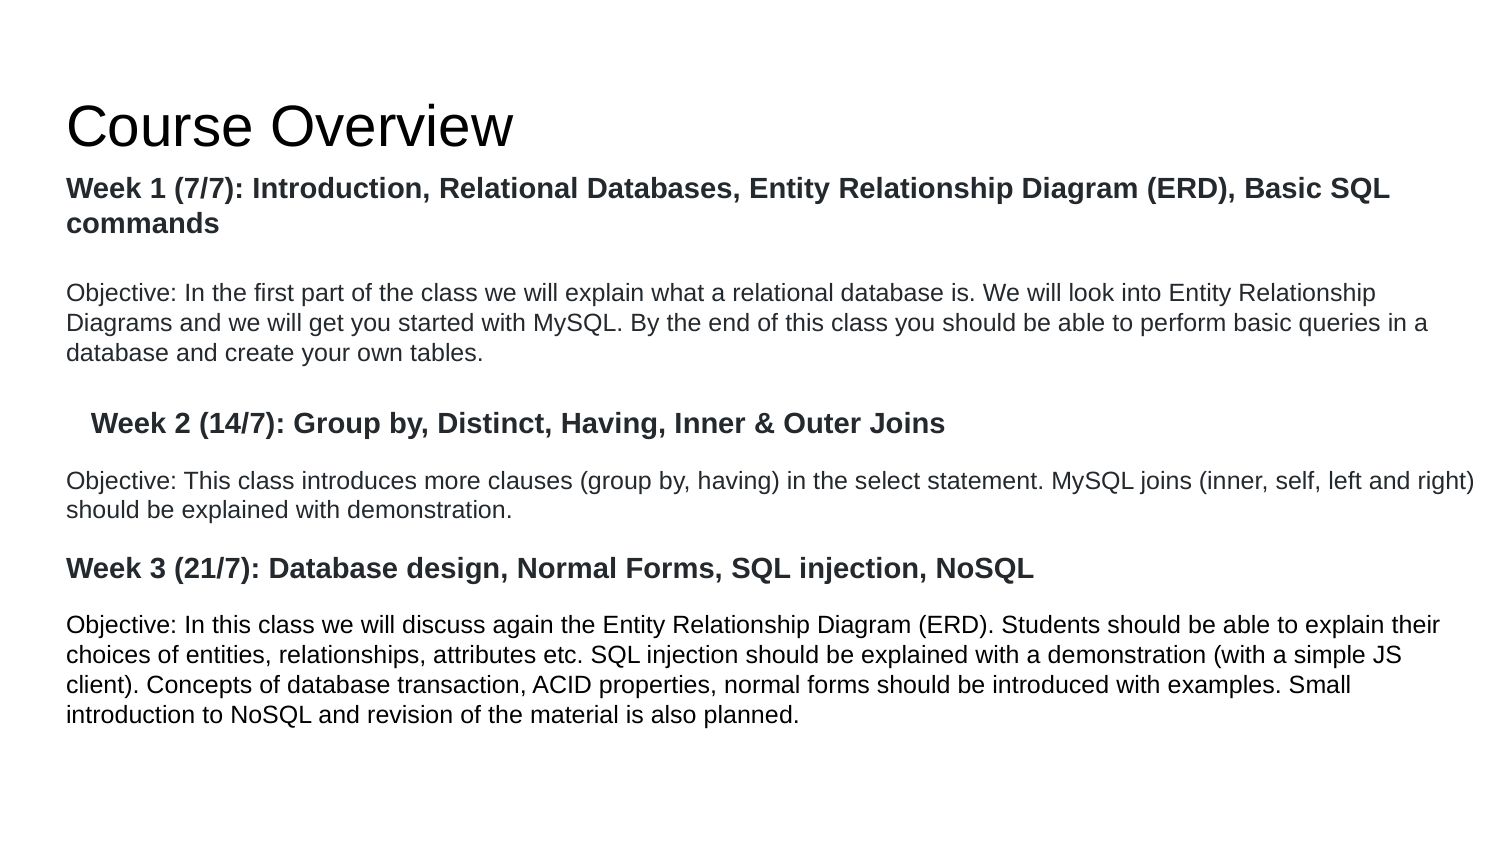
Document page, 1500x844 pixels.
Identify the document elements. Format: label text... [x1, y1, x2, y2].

title Course Overview [51, 72, 1449, 154]
list Week 1 (7/7): Introduction, Relational Databases, Entity Relationship Diagram (ERD), Basic SQL commands Objective: In the first part of the class we will explain what a relational database is. We will look into Entity Relationship Diagrams and we will get you started with MySQL. By the end of this class you should be able to perform basic queries in a database and create your own tables. Week 2 (14/7): Group by, Distinct, Having, Inner & Outer Joins Objective: This class introduces more clauses (group by, having) in the select statement. MySQL joins (inner, self, left and right) should be explained with demonstration. Week 3 (21/7): Database design, Normal Forms, SQL injection, NoSQL Objective: In this class we will discuss again the Entity Relationship Diagram (ERD). Students should be able to explain their choices of entities, relationships, attributes etc. SQL injection should be explained with a demonstration (with a simple JS client). Concepts of database transaction, ACID properties, normal forms should be introduced with examples. Small introduction to NoSQL and revision of the material is also planned. [51, 154, 1500, 715]
